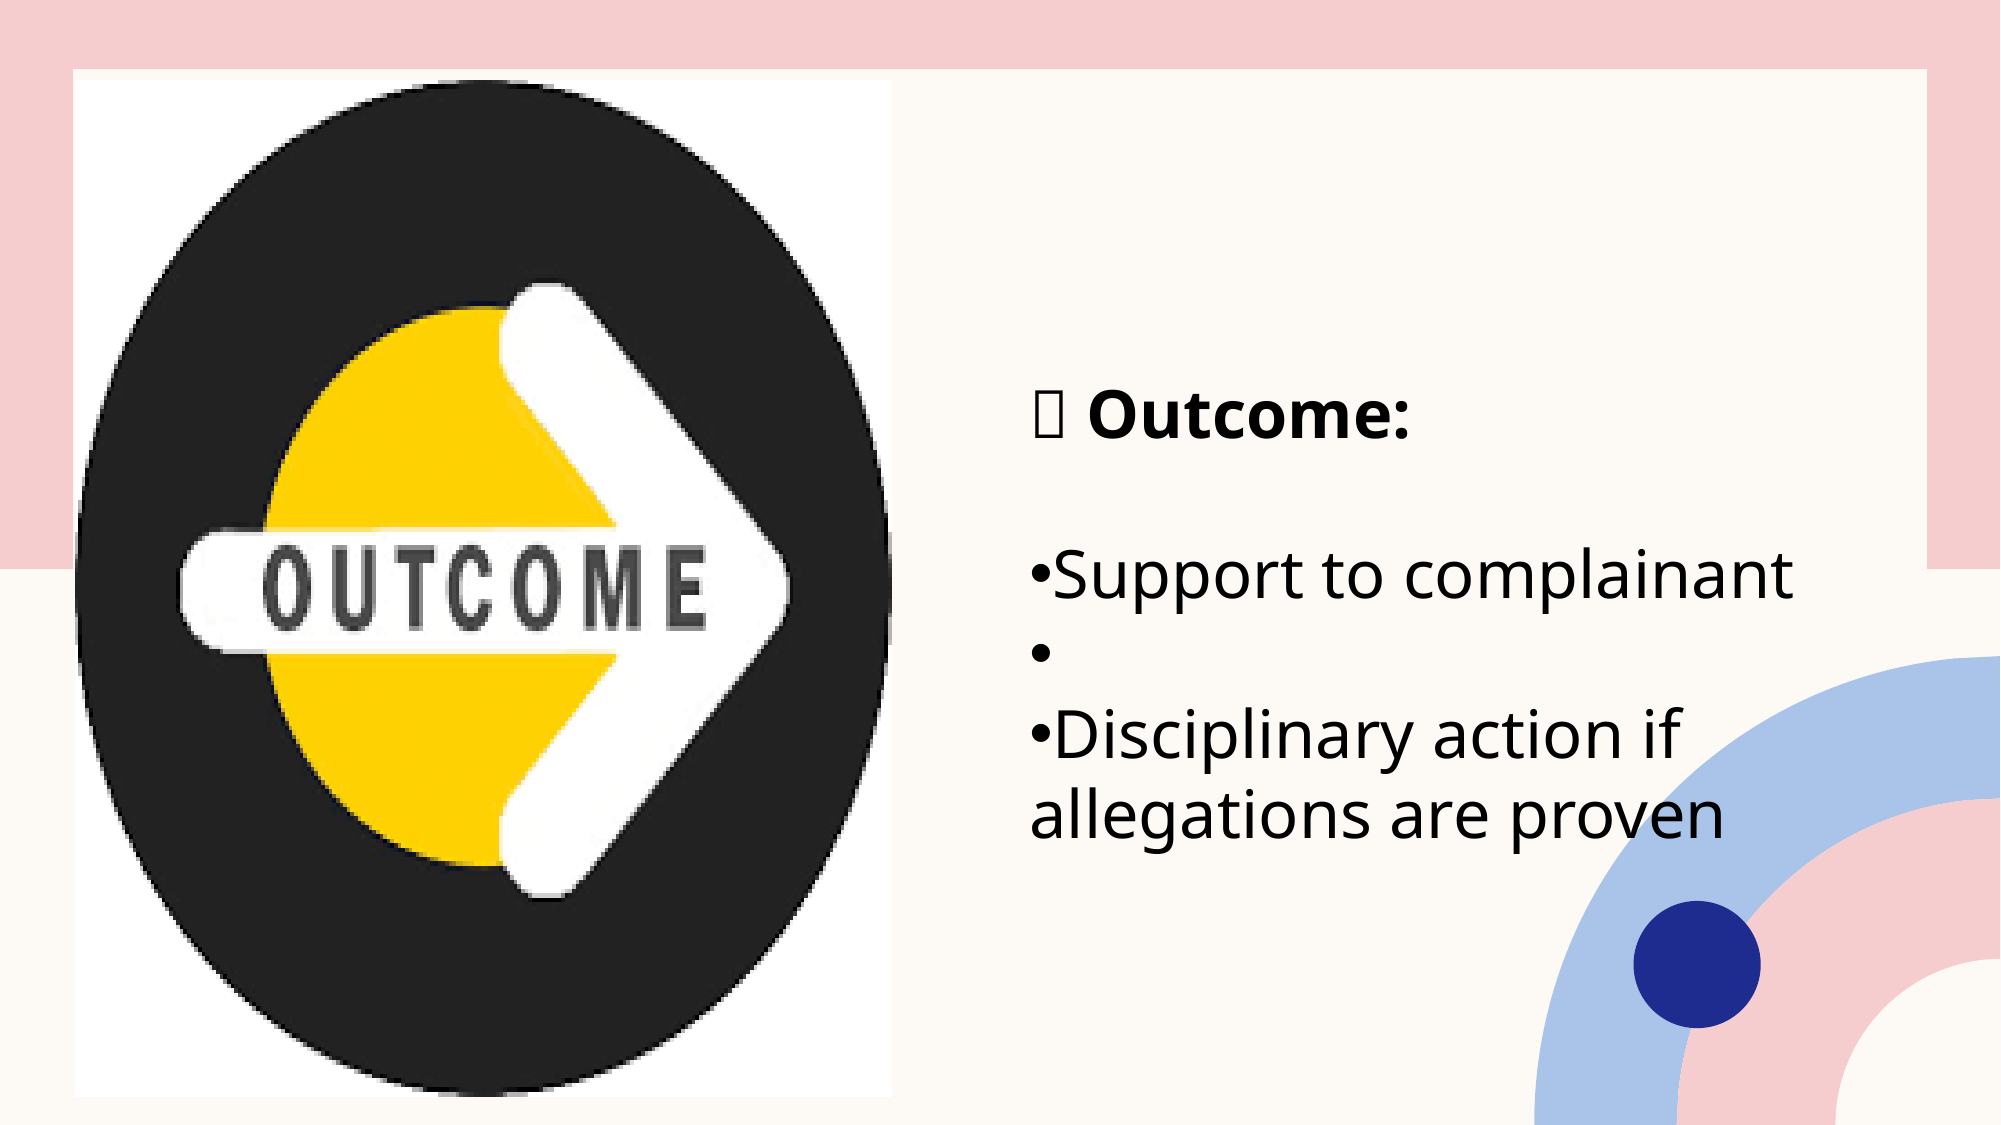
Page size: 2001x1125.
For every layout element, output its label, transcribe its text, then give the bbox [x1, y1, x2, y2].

text_box ✅ Outcome: Support to complainant Disciplinary action if allegations are proven [1014, 364, 1831, 865]
picture [75, 80, 892, 1097]
